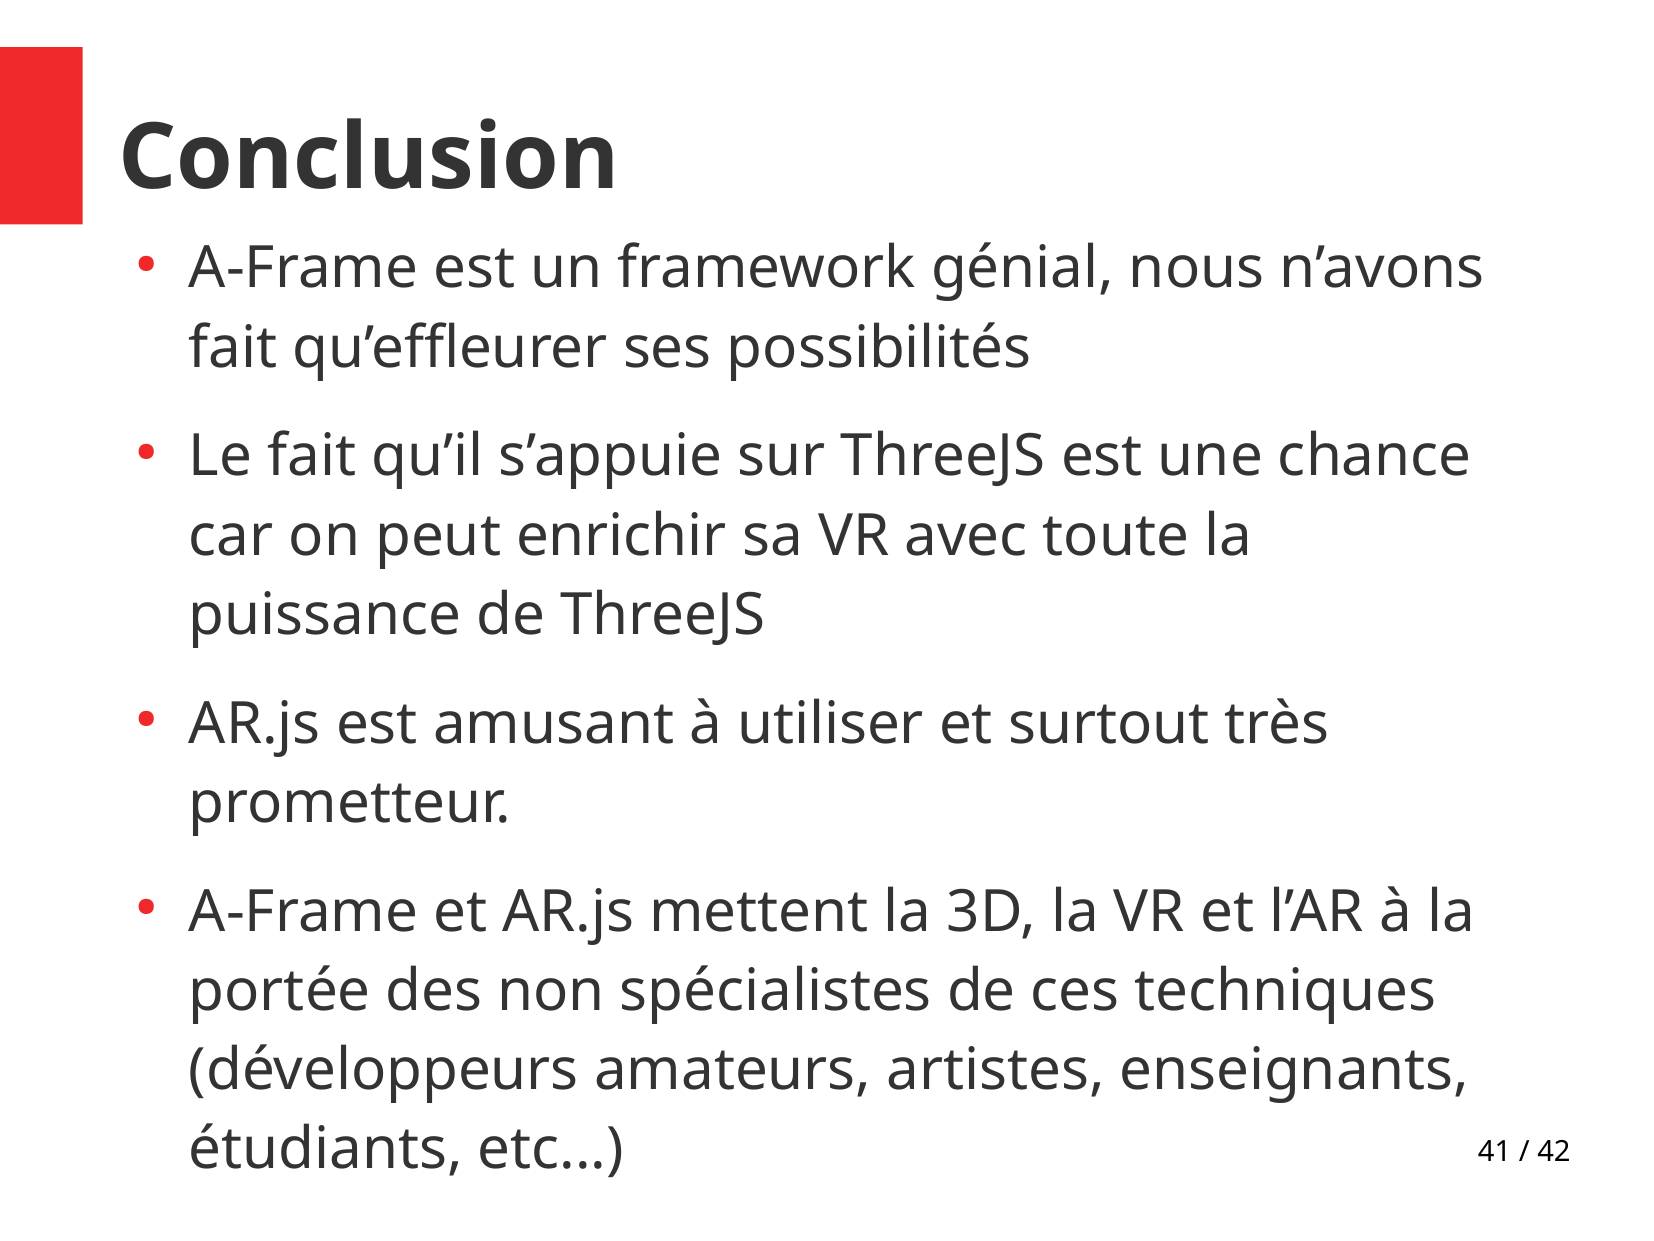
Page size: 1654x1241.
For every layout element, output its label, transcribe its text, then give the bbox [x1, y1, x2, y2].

title Conclusion [118, 49, 1571, 257]
text_box [944, 885, 1111, 956]
list A-Frame est un framework génial, nous n’avons fait qu’effleurer ses possibilités Le fait qu’il s’appuie sur ThreeJS est une chance car on peut enrichir sa VR avec toute la puissance de ThreeJS AR.js est amusant à utiliser et surtout très prometteur. A-Frame et AR.js mettent la 3D, la VR et l’AR à la portée des non spécialistes de ces techniques (développeurs amateurs, artistes, enseignants, étudiants, etc...) [118, 225, 1536, 945]
